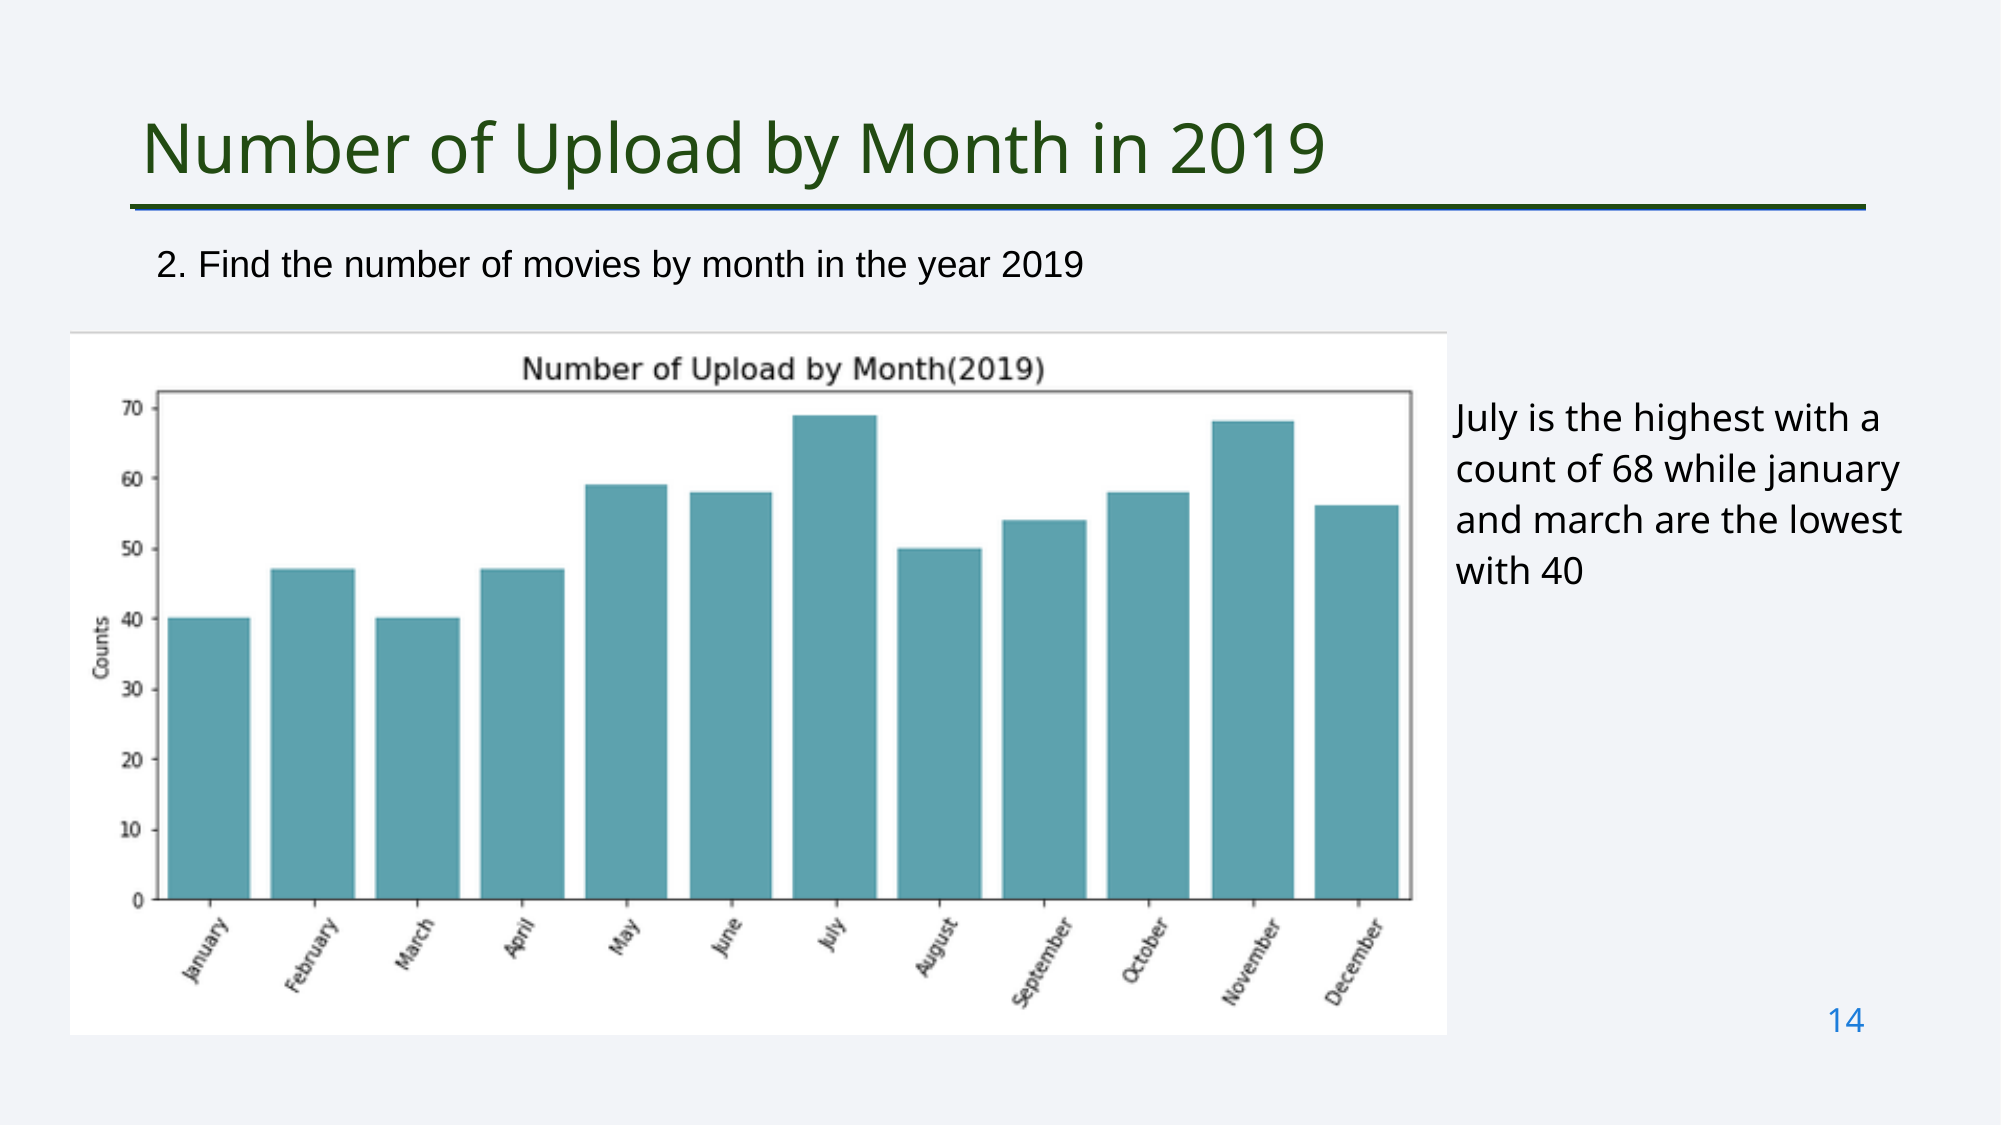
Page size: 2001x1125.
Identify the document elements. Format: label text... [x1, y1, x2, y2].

picture [0, 0, 2001, 1125]
text_box Number of Upload by Month in 2019 [126, 106, 1852, 197]
text_box 2. Find the number of movies by month in the year 2019 [141, 236, 1158, 336]
text_box July is the highest with a count of 68 while january and march are the lowest with 40 [1440, 383, 1926, 617]
slide_number <number> [1429, 988, 1880, 1055]
